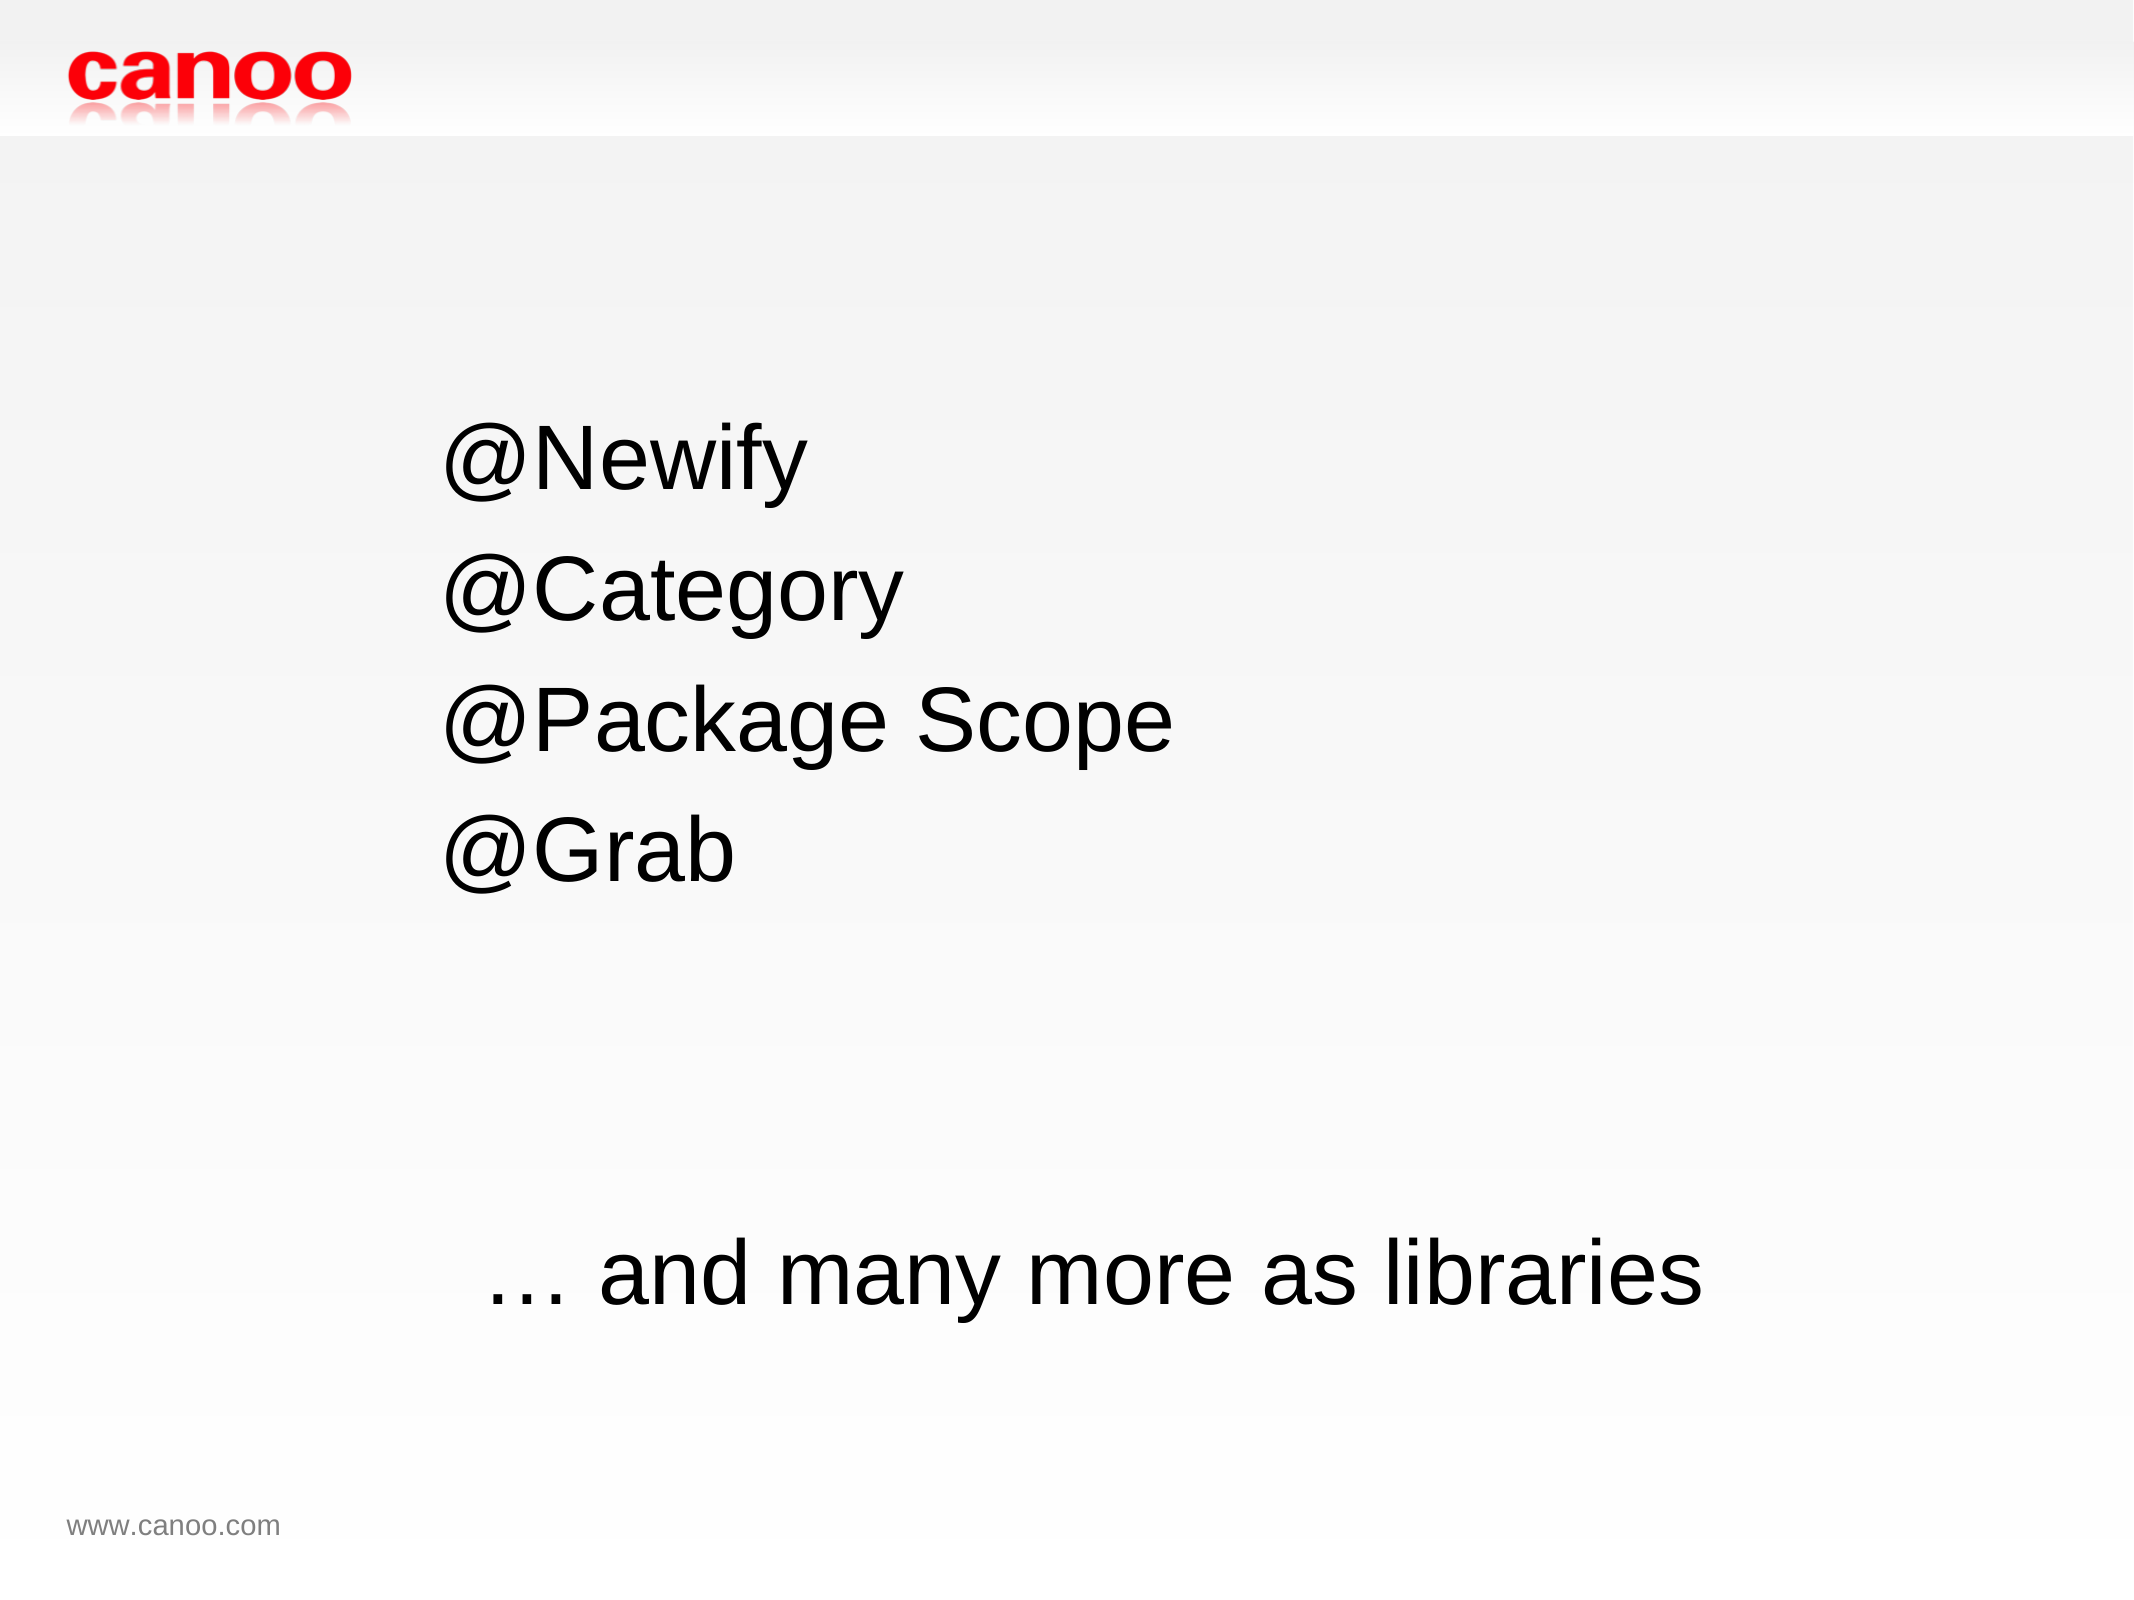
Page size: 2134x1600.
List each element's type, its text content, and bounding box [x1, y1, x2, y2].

subtitle @Newify @Category @Package Scope @Grab … and many more as libraries [385, 300, 1748, 1421]
picture [65, 48, 353, 154]
